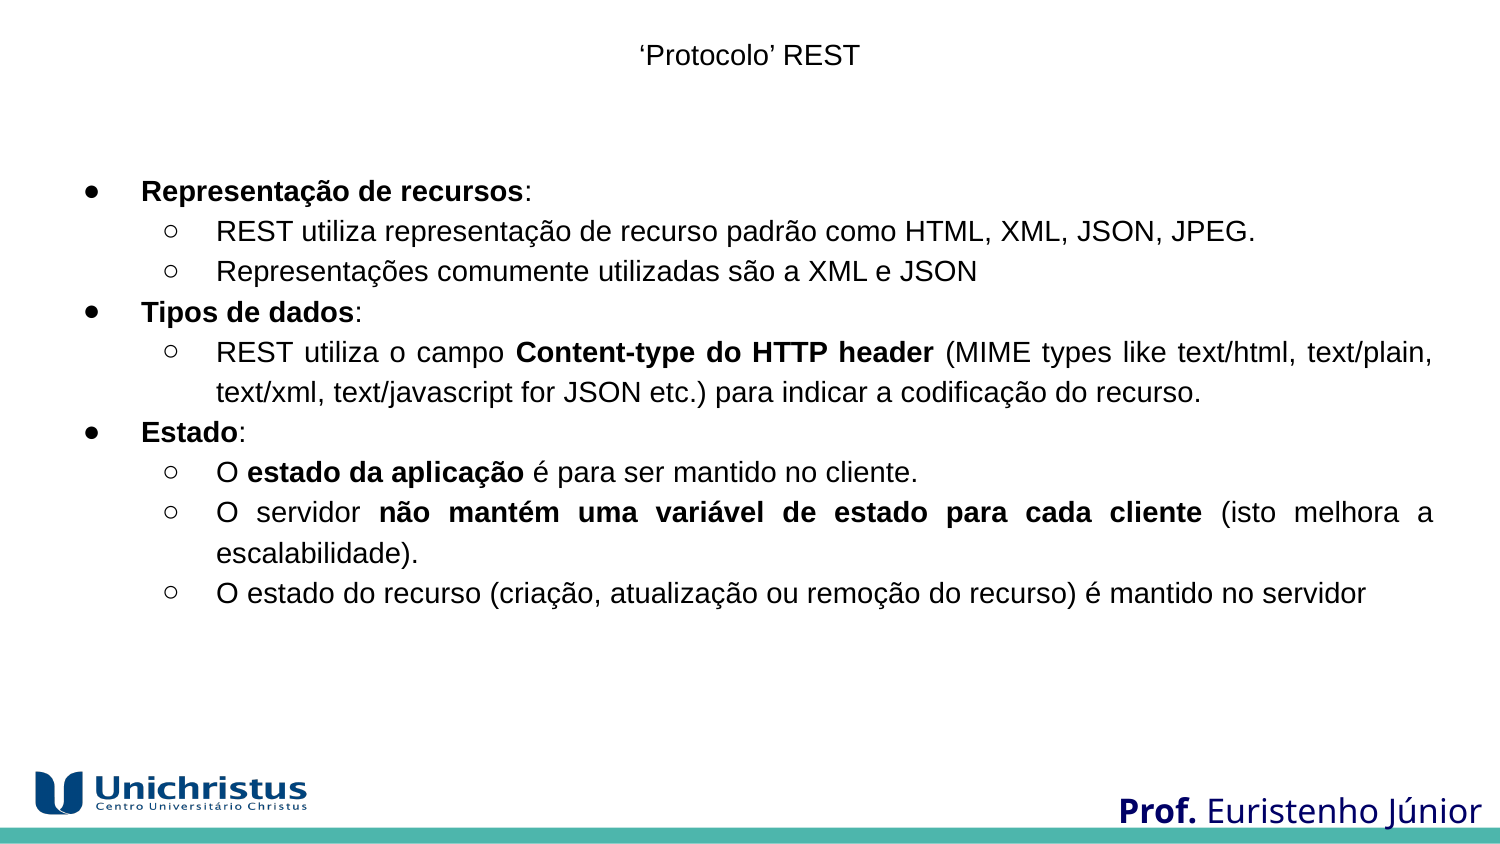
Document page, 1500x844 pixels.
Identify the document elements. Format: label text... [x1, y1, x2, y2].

picture [31, 769, 311, 816]
title ‘Protocolo’ REST [51, 20, 1449, 137]
text_box Prof. Euristenho Júnior [1103, 779, 1500, 835]
list Representação de recursos: REST utiliza representação de recurso padrão como HTML, XML, JSON, JPEG. Representações comumente utilizadas são a XML e JSON Tipos de dados: REST utiliza o campo Content-type do HTTP header (MIME types like text/html, text/plain, text/xml, text/javascript for JSON etc.) para indicar a codificação do recurso. Estado: O estado da aplicação é para ser mantido no cliente. O servidor não mantém uma variável de estado para cada cliente (isto melhora a escalabilidade). O estado do recurso (criação, atualização ou remoção do recurso) é mantido no servidor [51, 152, 1449, 750]
